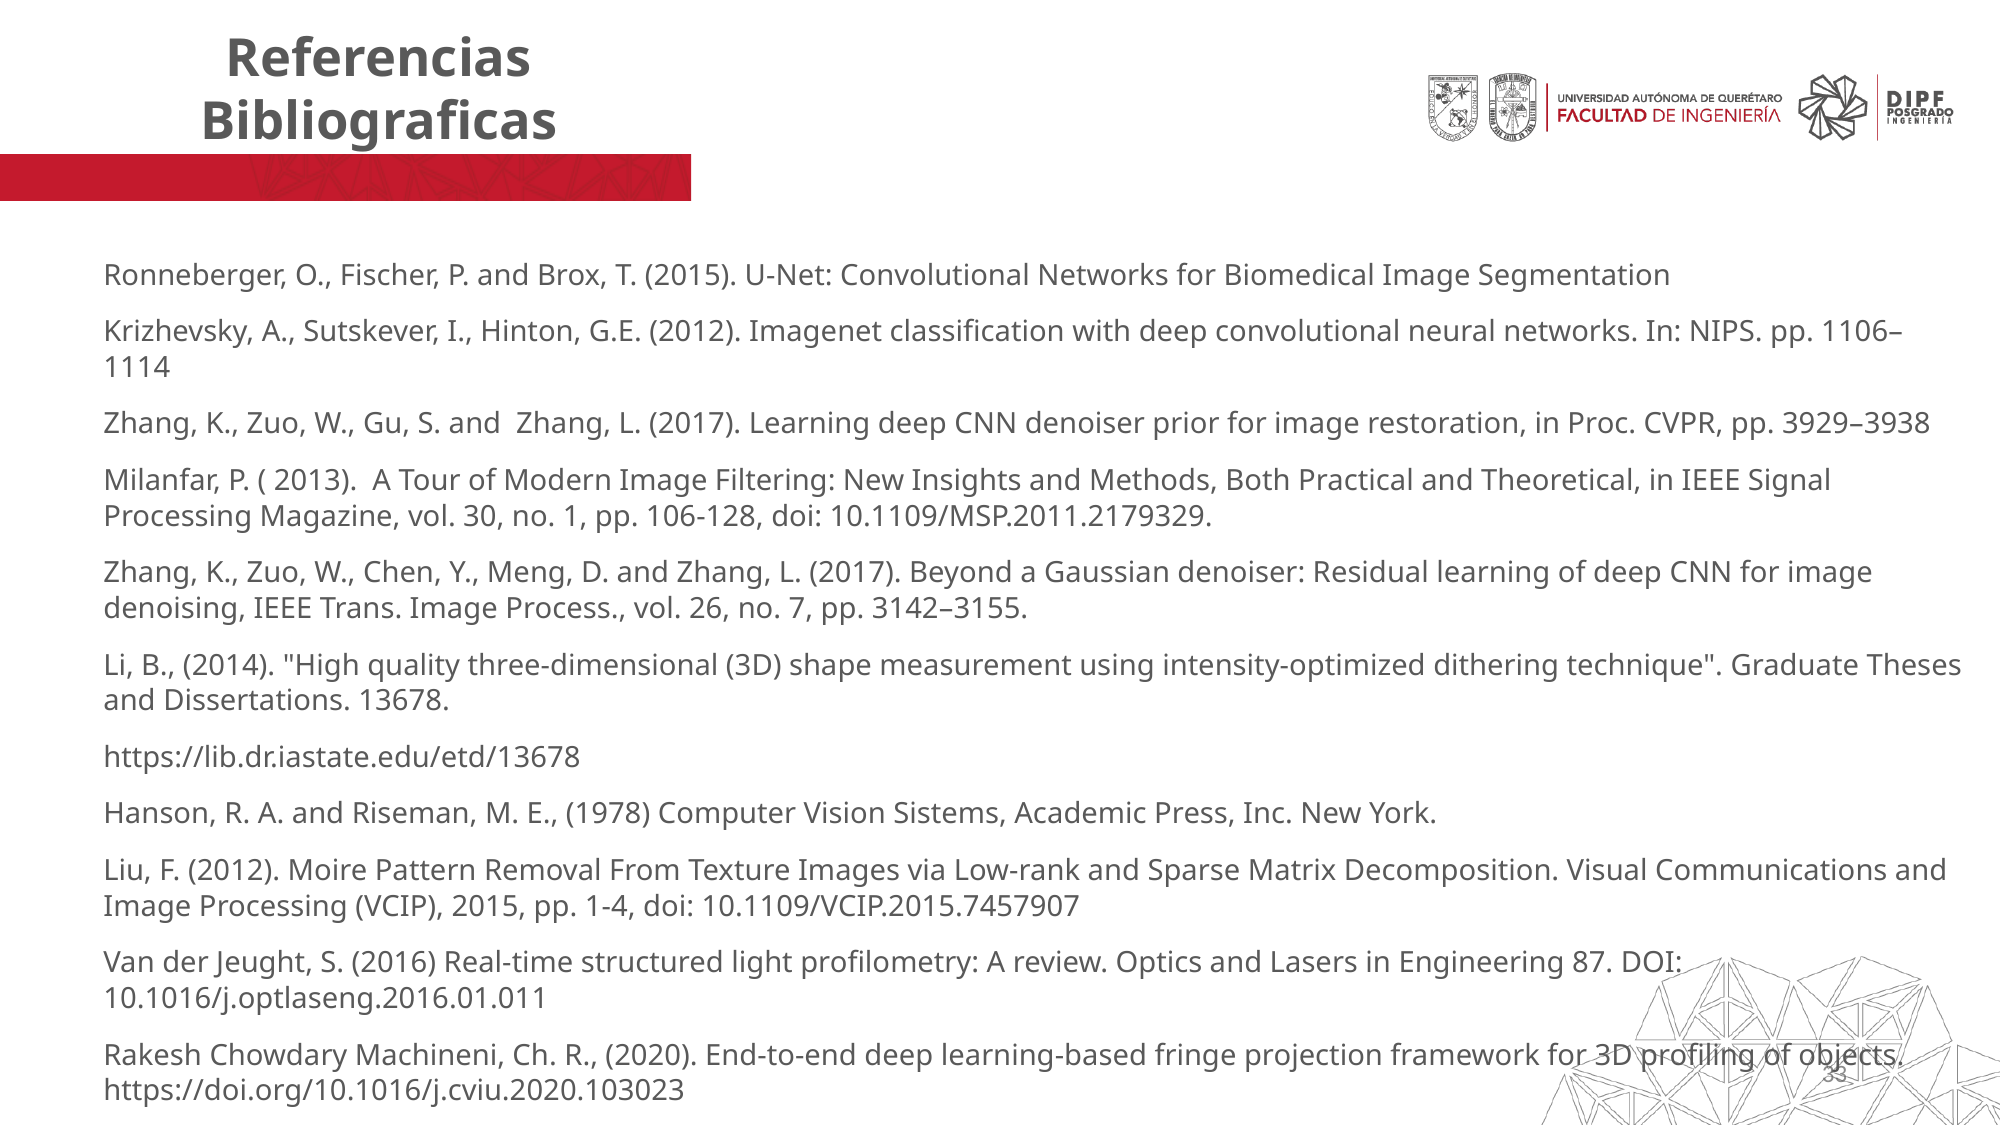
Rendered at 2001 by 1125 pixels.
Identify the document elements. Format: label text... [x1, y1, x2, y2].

picture [1422, 66, 1959, 160]
text_box Referencias Bibliograficas [66, 14, 692, 154]
picture [1521, 945, 2000, 1125]
text_box Ronneberger, O., Fischer, P. and Brox, T. (2015). U-Net: Convolutional Networks for Biomedical Image Segmentation Krizhevsky, A., Sutskever, I., Hinton, G.E. (2012). Imagenet classification with deep convolutional neural networks. In: NIPS. pp. 1106–1114 Zhang, K., Zuo, W., Gu, S. and Zhang, L. (2017). Learning deep CNN denoiser prior for image restoration, in Proc. CVPR, pp. 3929–3938 Milanfar, P. ( 2013). A Tour of Modern Image Filtering: New Insights and Methods, Both Practical and Theoretical, in IEEE Signal Processing Magazine, vol. 30, no. 1, pp. 106-128, doi: 10.1109/MSP.2011.2179329. Zhang, K., Zuo, W., Chen, Y., Meng, D. and Zhang, L. (2017). Beyond a Gaussian denoiser: Residual learning of deep CNN for image denoising, IEEE Trans. Image Process., vol. 26, no. 7, pp. 3142–3155. Li, B., (2014). "High quality three-dimensional (3D) shape measurement using intensity-optimized dithering technique". Graduate Theses and Dissertations. 13678. https://lib.dr.iastate.edu/etd/13678 Hanson, R. A. and Riseman, M. E., (1978) Computer Vision Sistems, Academic Press, Inc. New York. Liu, F. (2012). Moire Pattern Removal From Texture Images via Low-rank and Sparse Matrix Decomposition. Visual Communications and Image Processing (VCIP), 2015, pp. 1-4, doi: 10.1109/VCIP.2015.7457907 Van der Jeught, S. (2016) Real-time structured light profilometry: A review. Optics and Lasers in Engineering 87. DOI: 10.1016/j.optlaseng.2016.01.011 Rakesh Chowdary Machineni, Ch. R., (2020). End-to-end deep learning-based fringe projection framework for 3D profiling of objects. https://doi.org/10.1016/j.cviu.2020.103023 Feng, S., Chen, Q., Gu, G. (2019). Fringe pattern analysis using deep learning. Advanced Photonics, 1(2), 025001. DOI: 10.1117/1.AP.1.2.025001 [88, 249, 1979, 1062]
picture [0, 154, 692, 201]
